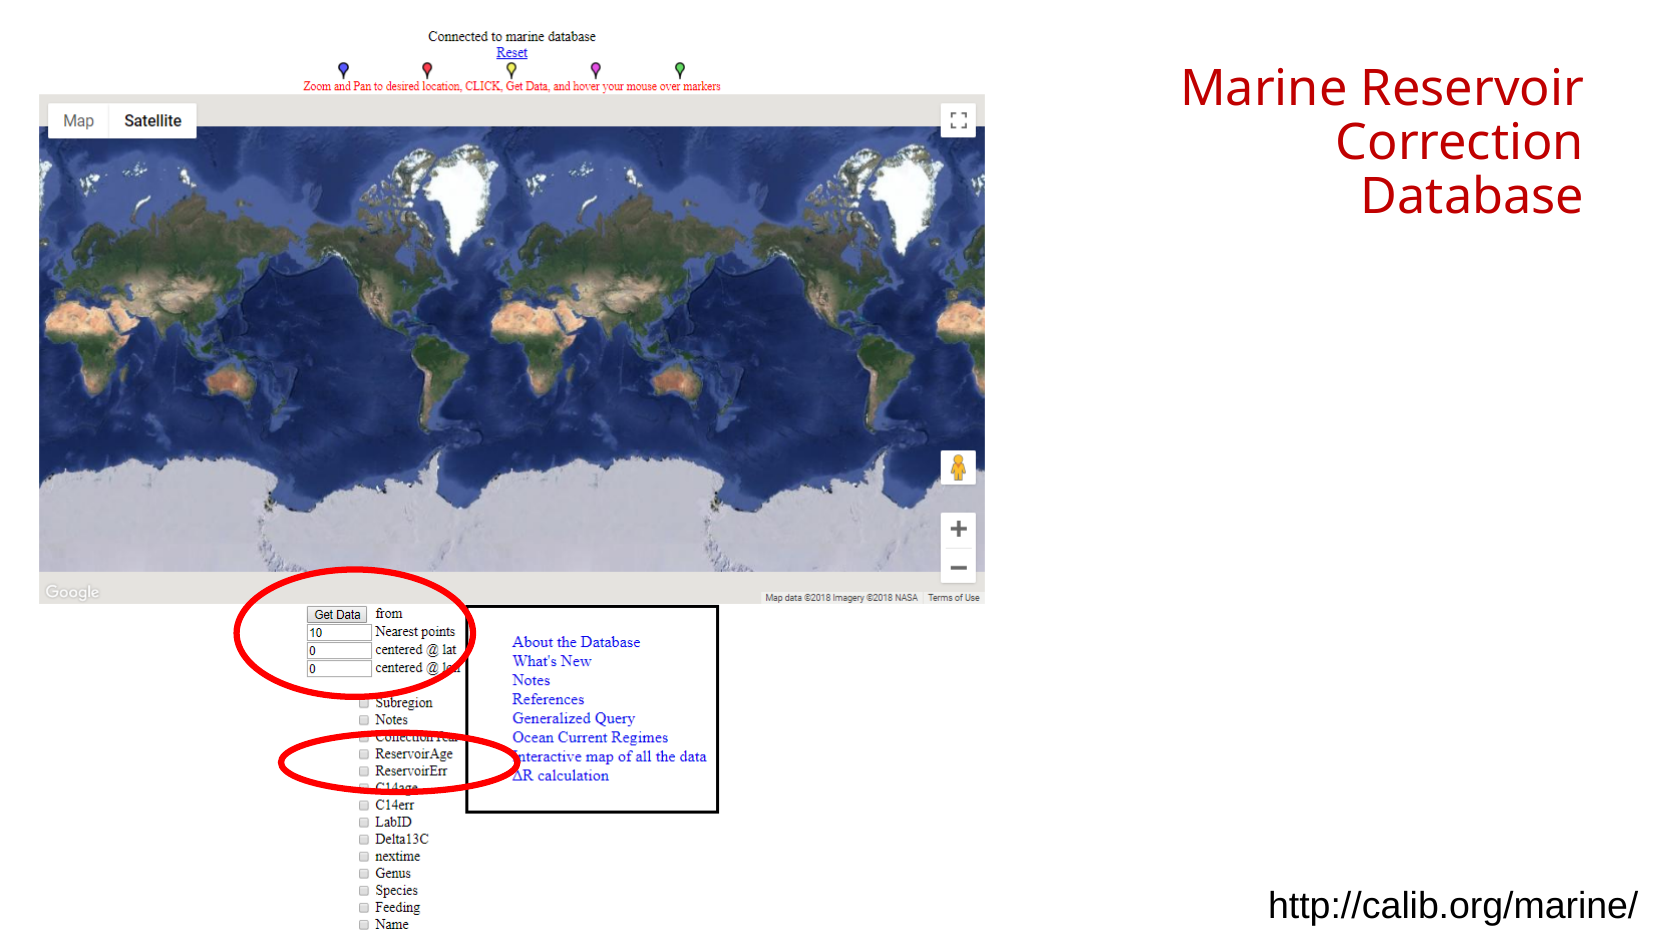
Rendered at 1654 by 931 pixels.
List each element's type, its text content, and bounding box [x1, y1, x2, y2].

text_box Marine Reservoir Correction Database [1036, 53, 1600, 233]
picture [0, 7, 1036, 931]
text_box http://calib.org/marine/ [1253, 873, 1654, 931]
